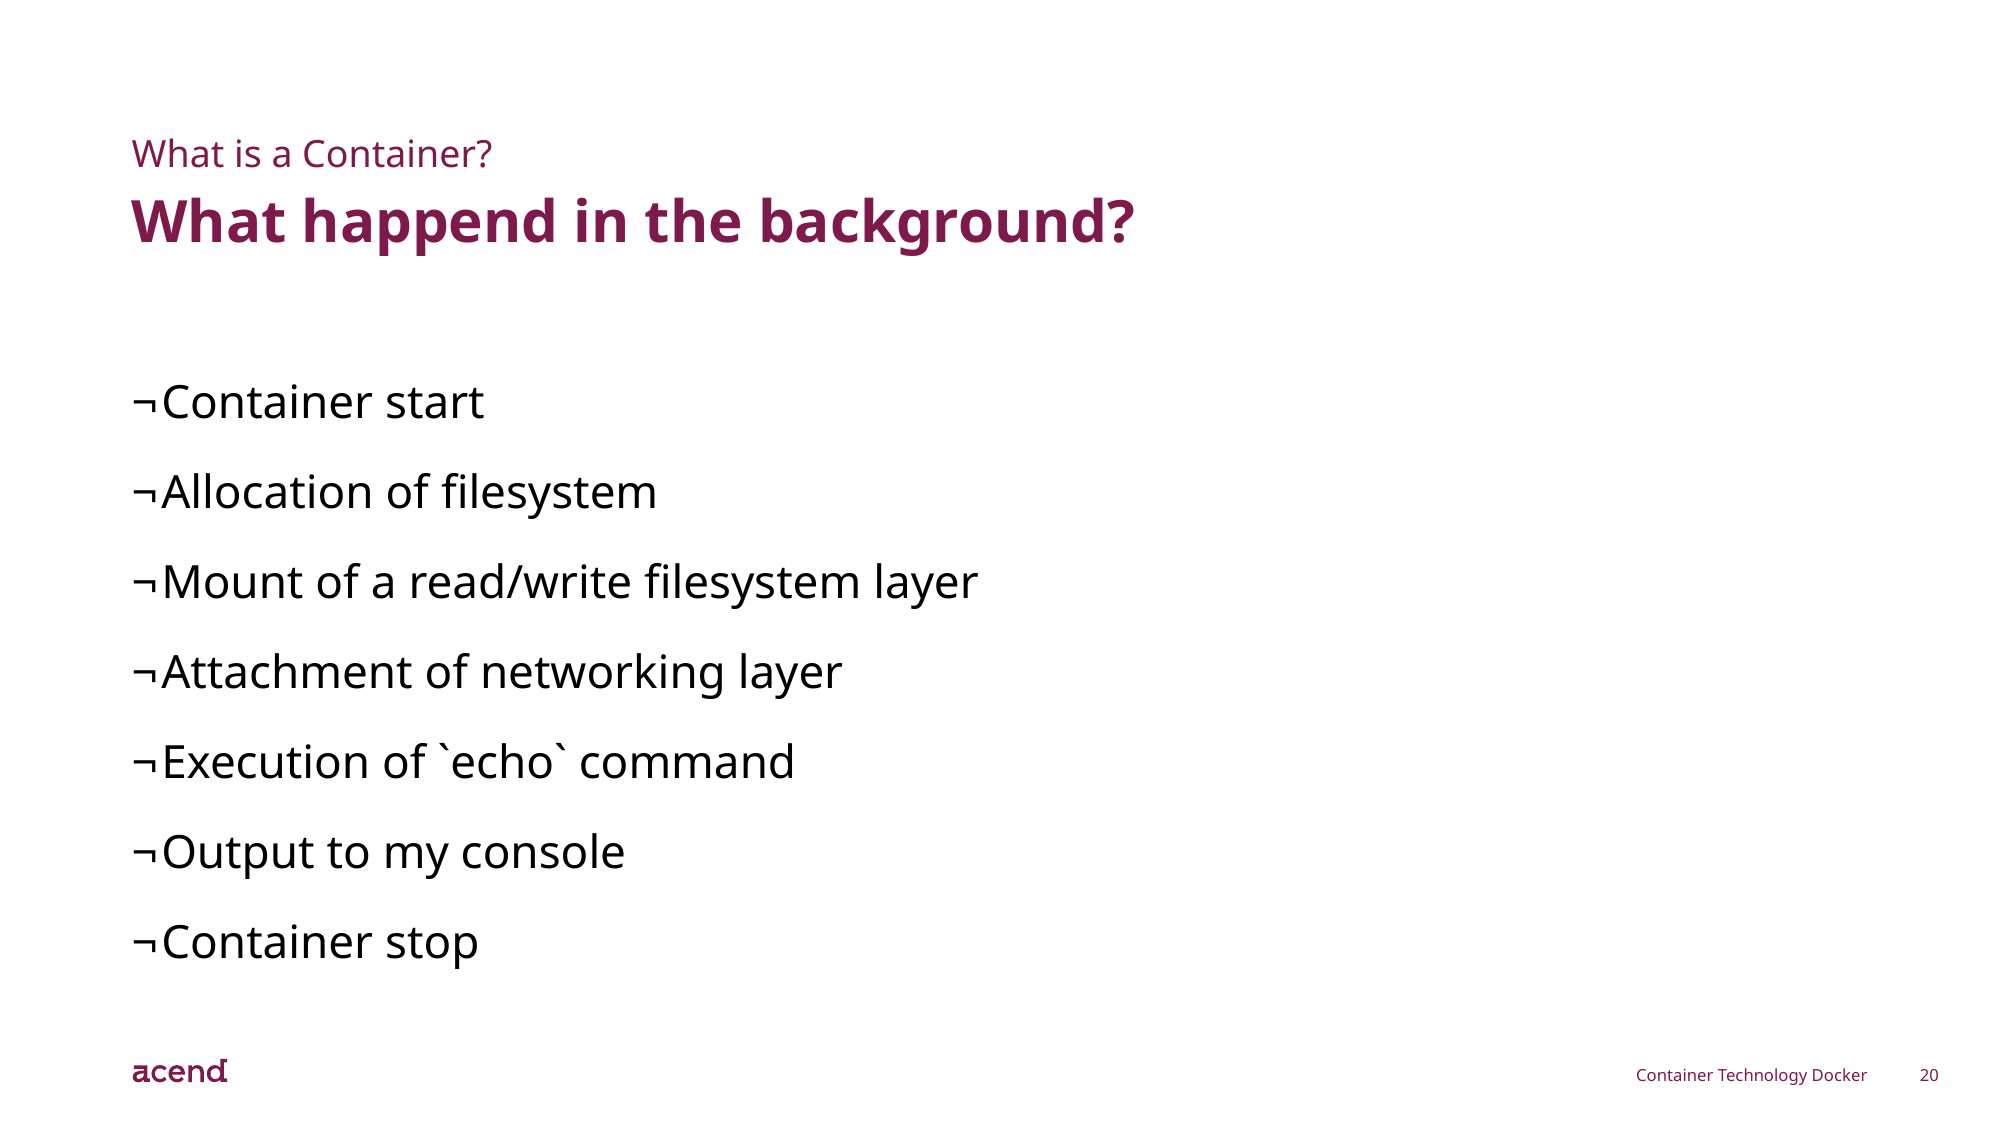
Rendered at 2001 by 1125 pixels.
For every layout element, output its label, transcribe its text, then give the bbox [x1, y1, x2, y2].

list What is a Container? [131, 125, 1869, 184]
list Container start Allocation of filesystem Mount of a read/write filesystem layer Attachment of networking layer Execution of `echo` command Output to my console Container stop [131, 367, 1869, 1006]
title What happend in the background? [131, 184, 1869, 332]
